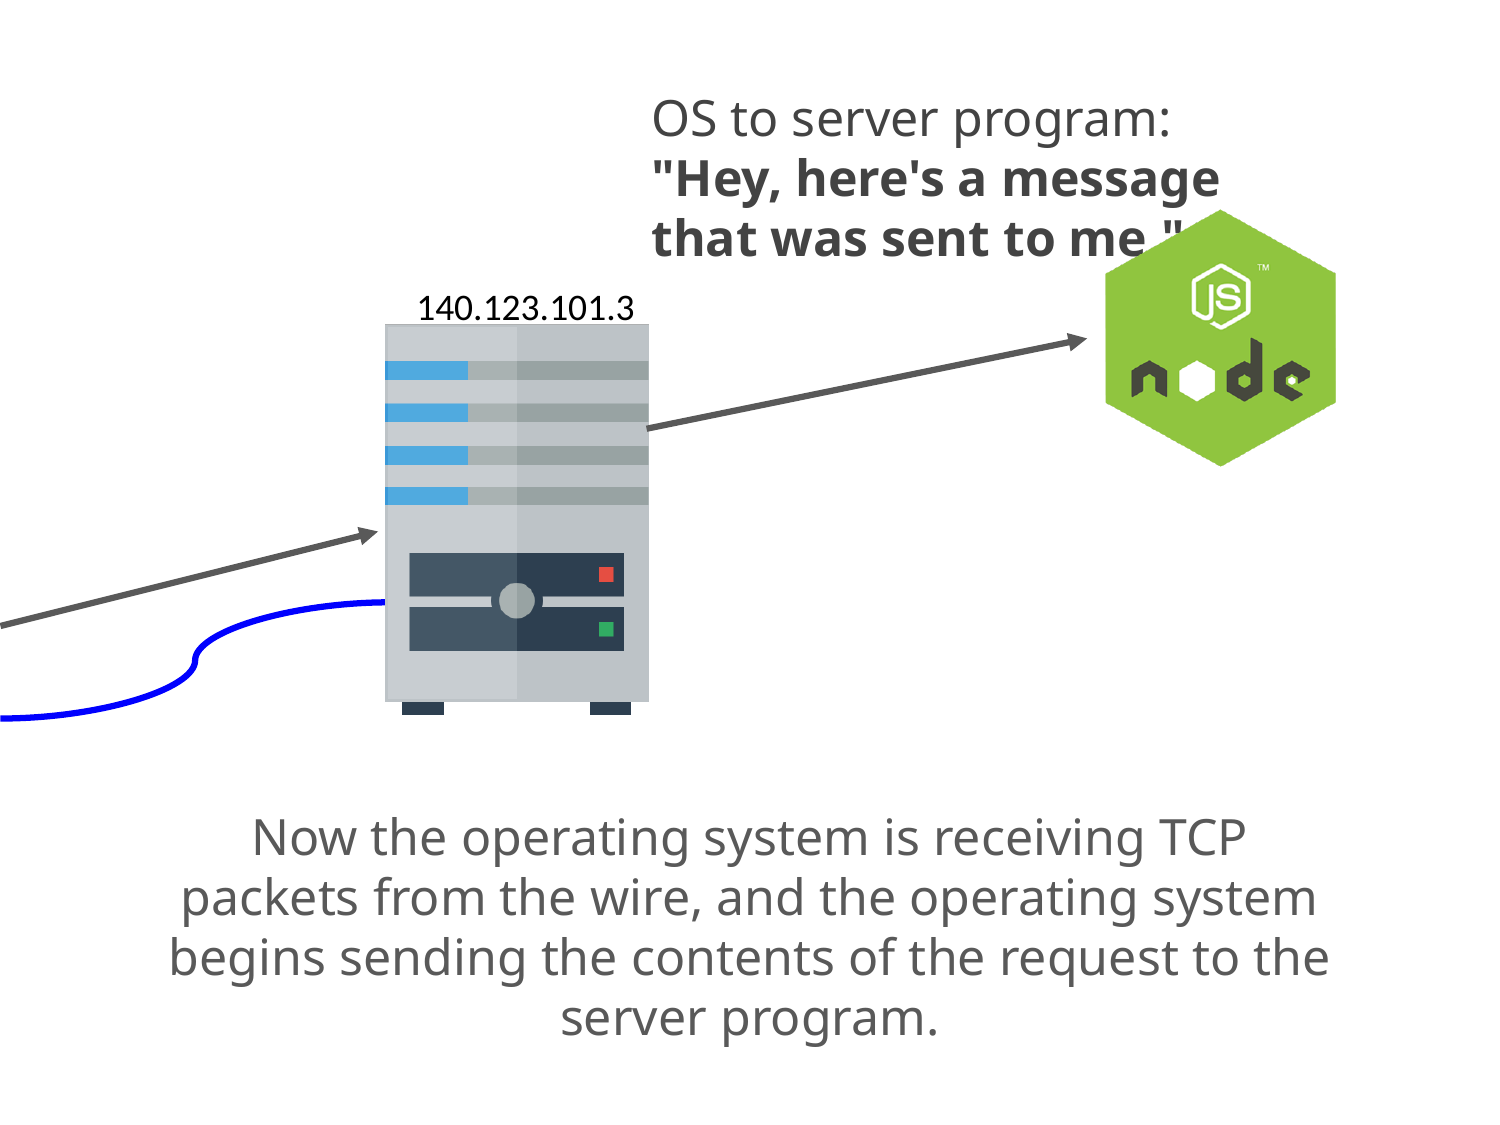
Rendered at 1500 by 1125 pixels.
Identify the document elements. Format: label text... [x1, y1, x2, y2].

picture [1087, 206, 1352, 471]
list Now the operating system is receiving TCP packets from the wire, and the operating system begins sending the contents of the request to the server program. [148, 790, 1352, 1069]
text_box 140.123.101.3 [279, 248, 772, 362]
picture [306, 362, 722, 733]
text_box OS to server program: "Hey, here's a message that was sent to me." [636, 71, 1262, 261]
